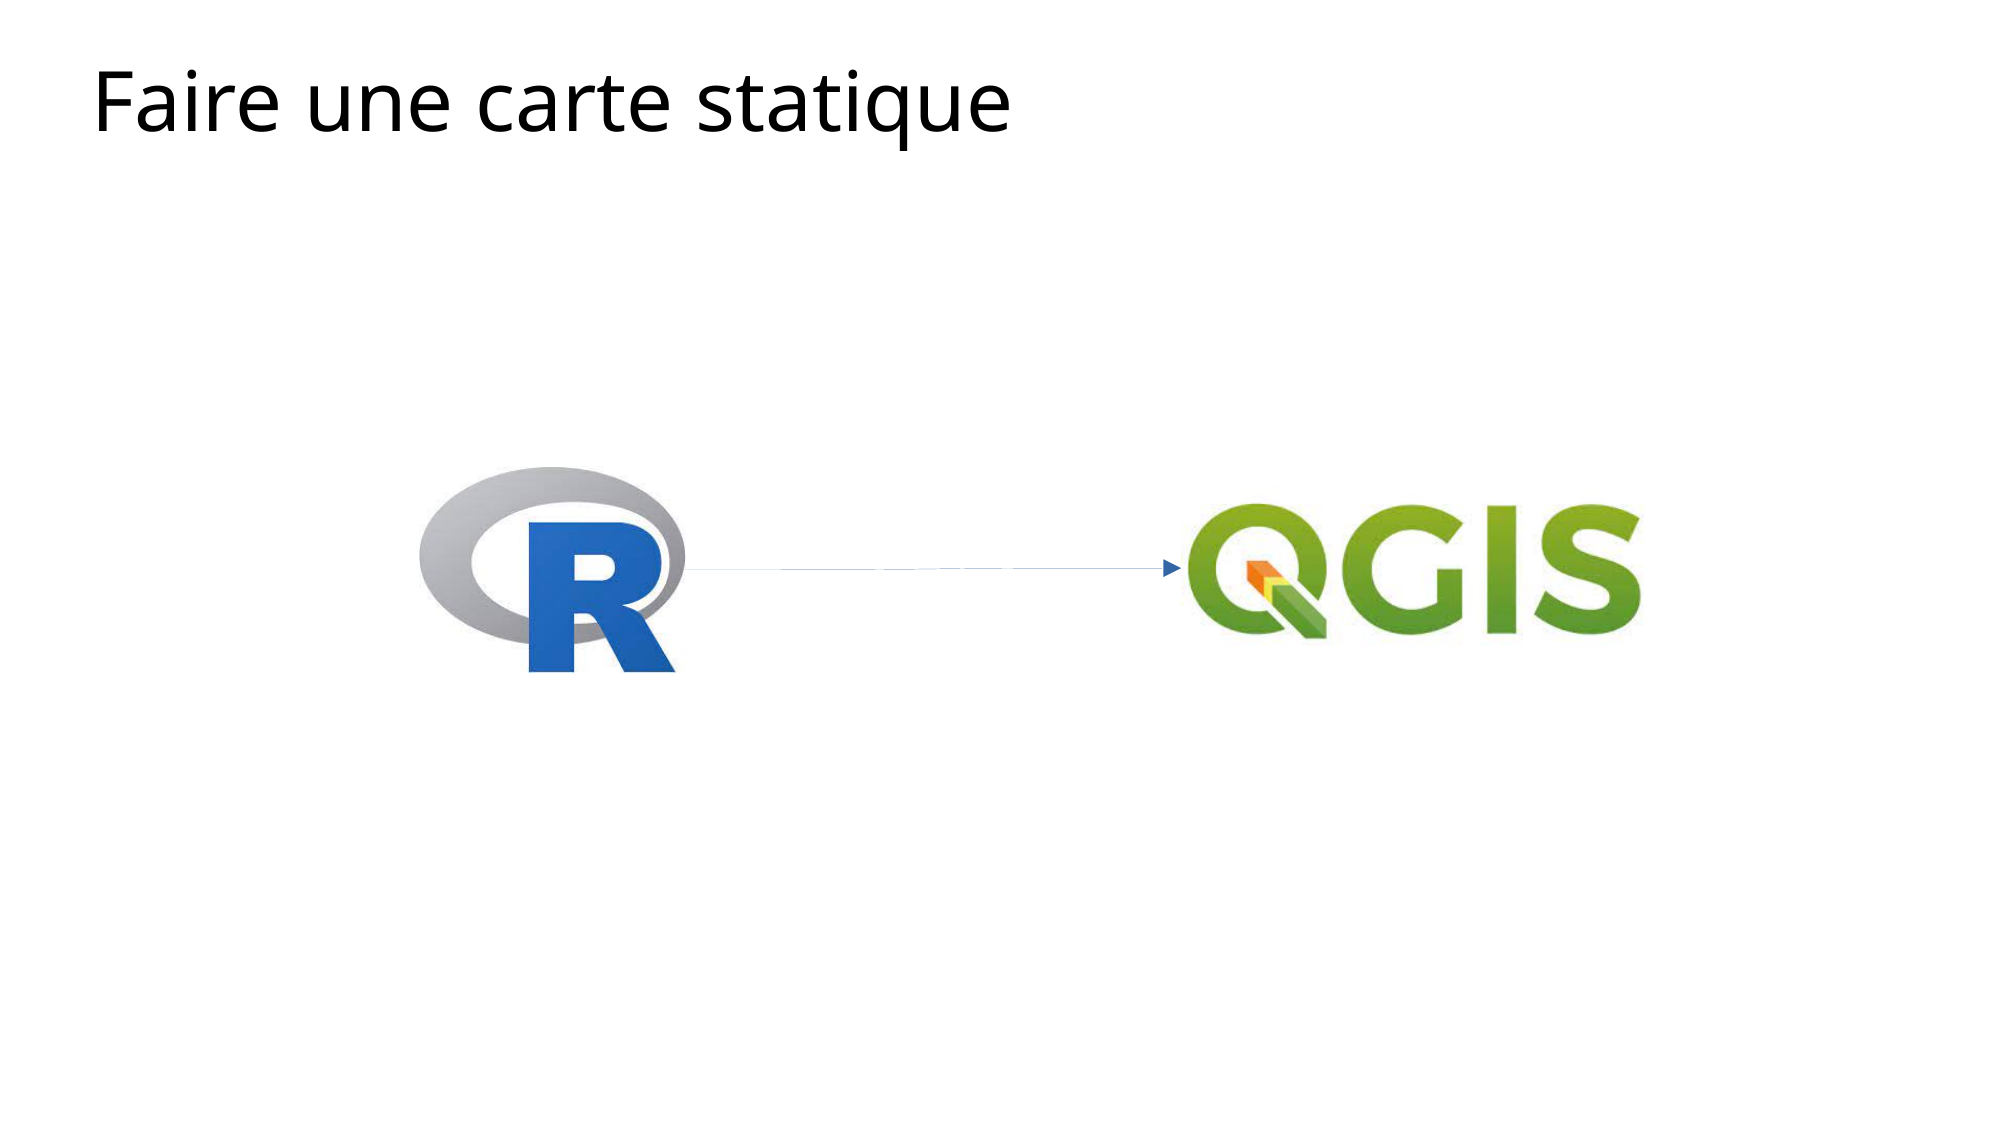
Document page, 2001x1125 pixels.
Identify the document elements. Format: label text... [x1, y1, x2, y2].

picture [419, 466, 686, 673]
text_box Faire une carte statique [76, 35, 1512, 461]
picture [1181, 484, 1652, 653]
